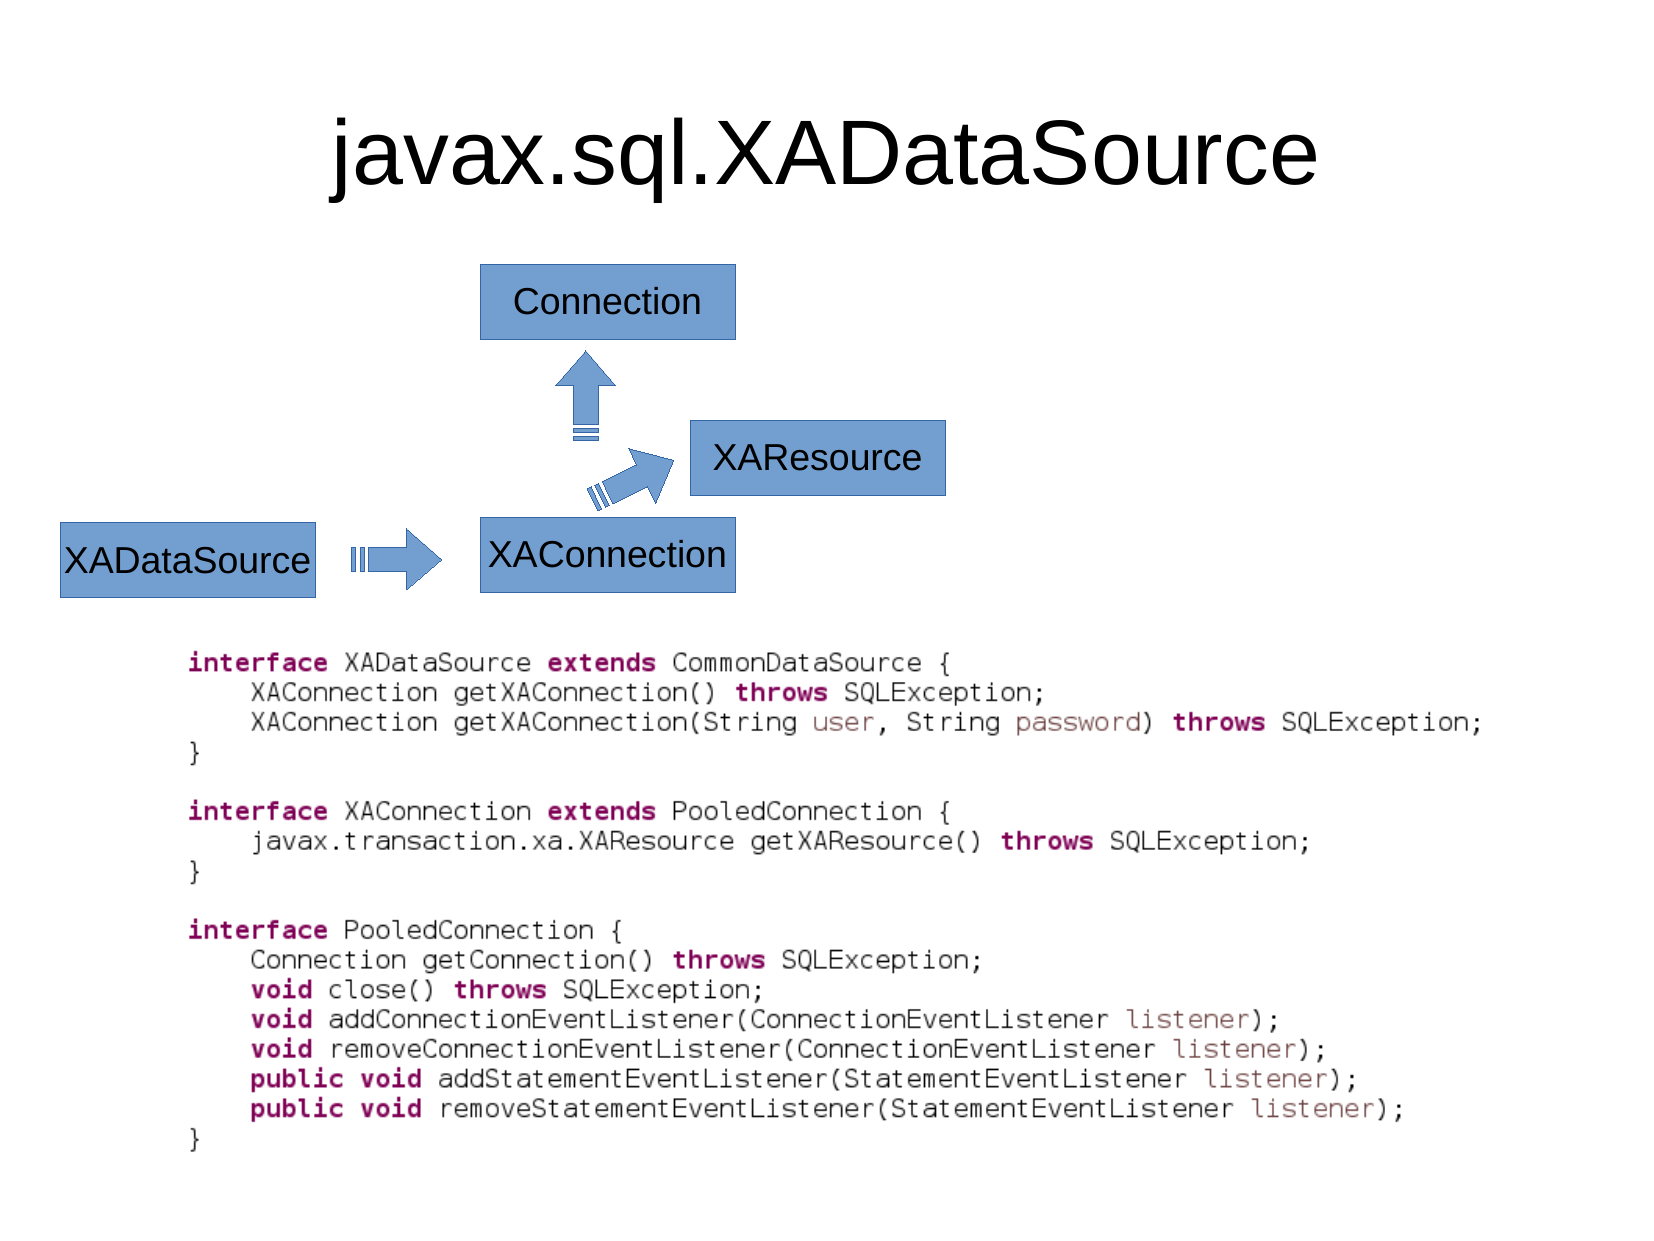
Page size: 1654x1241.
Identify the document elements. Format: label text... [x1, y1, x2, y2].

text_box [573, 428, 599, 433]
picture [188, 645, 1486, 1156]
text_box [602, 448, 674, 504]
text_box [368, 528, 442, 590]
text_box Connection [480, 264, 736, 340]
text_box [587, 486, 602, 511]
text_box XAResource [690, 420, 946, 496]
text_box [594, 483, 610, 508]
text_box [555, 350, 616, 425]
title javax.sql.XADataSource [82, 49, 1571, 257]
text_box XAConnection [480, 517, 736, 593]
text_box XADataSource [60, 522, 316, 598]
text_box [360, 547, 365, 572]
text_box [573, 436, 599, 441]
text_box [351, 547, 356, 572]
